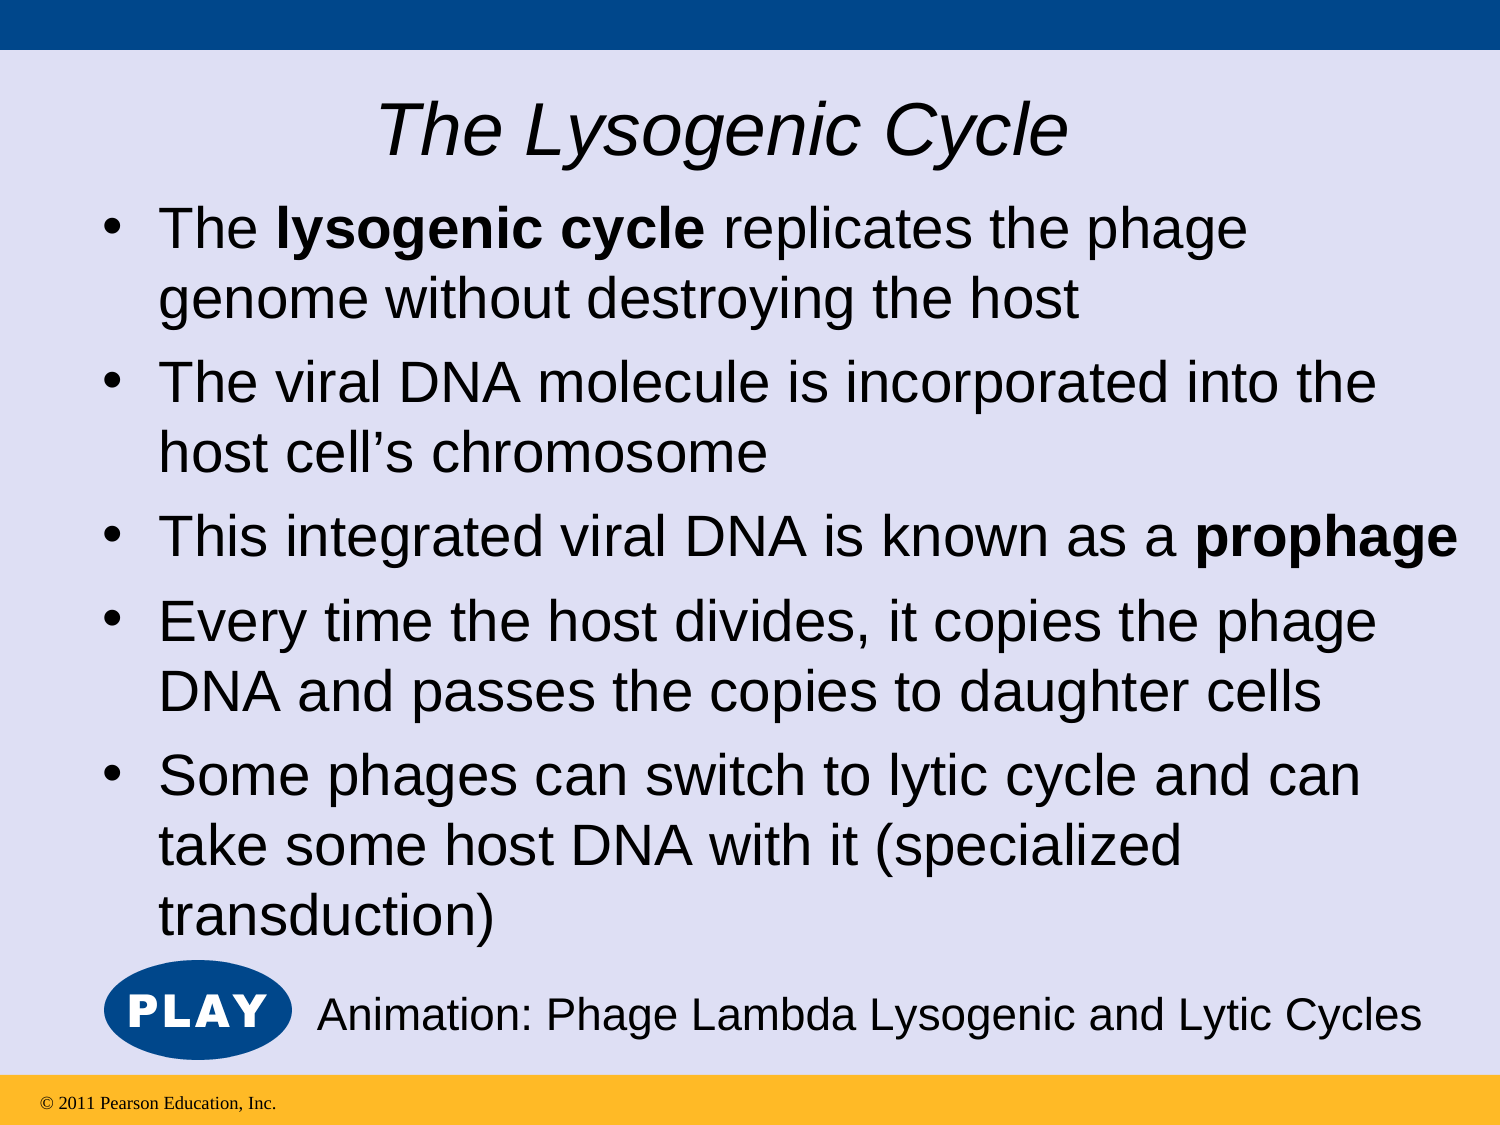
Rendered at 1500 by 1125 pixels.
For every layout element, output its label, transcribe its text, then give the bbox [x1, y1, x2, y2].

picture [99, 954, 296, 1063]
text_box [0, 0, 1500, 50]
text_box Animation: Phage Lambda Lysogenic and Lytic Cycles [302, 977, 1488, 1048]
text_box © 2011 Pearson Education, Inc. [24, 1083, 400, 1121]
text_box [0, 1074, 1500, 1125]
list The lysogenic cycle replicates the phage genome without destroying the host The viral DNA molecule is incorporated into the host cell’s chromosome This integrated viral DNA is known as a prophage Every time the host divides, it copies the phage DNA and passes the copies to daughter cells Some phages can switch to lytic cycle and can take some host DNA with it (specialized transduction) [87, 182, 1488, 960]
title The Lysogenic Cycle [23, 84, 1424, 167]
